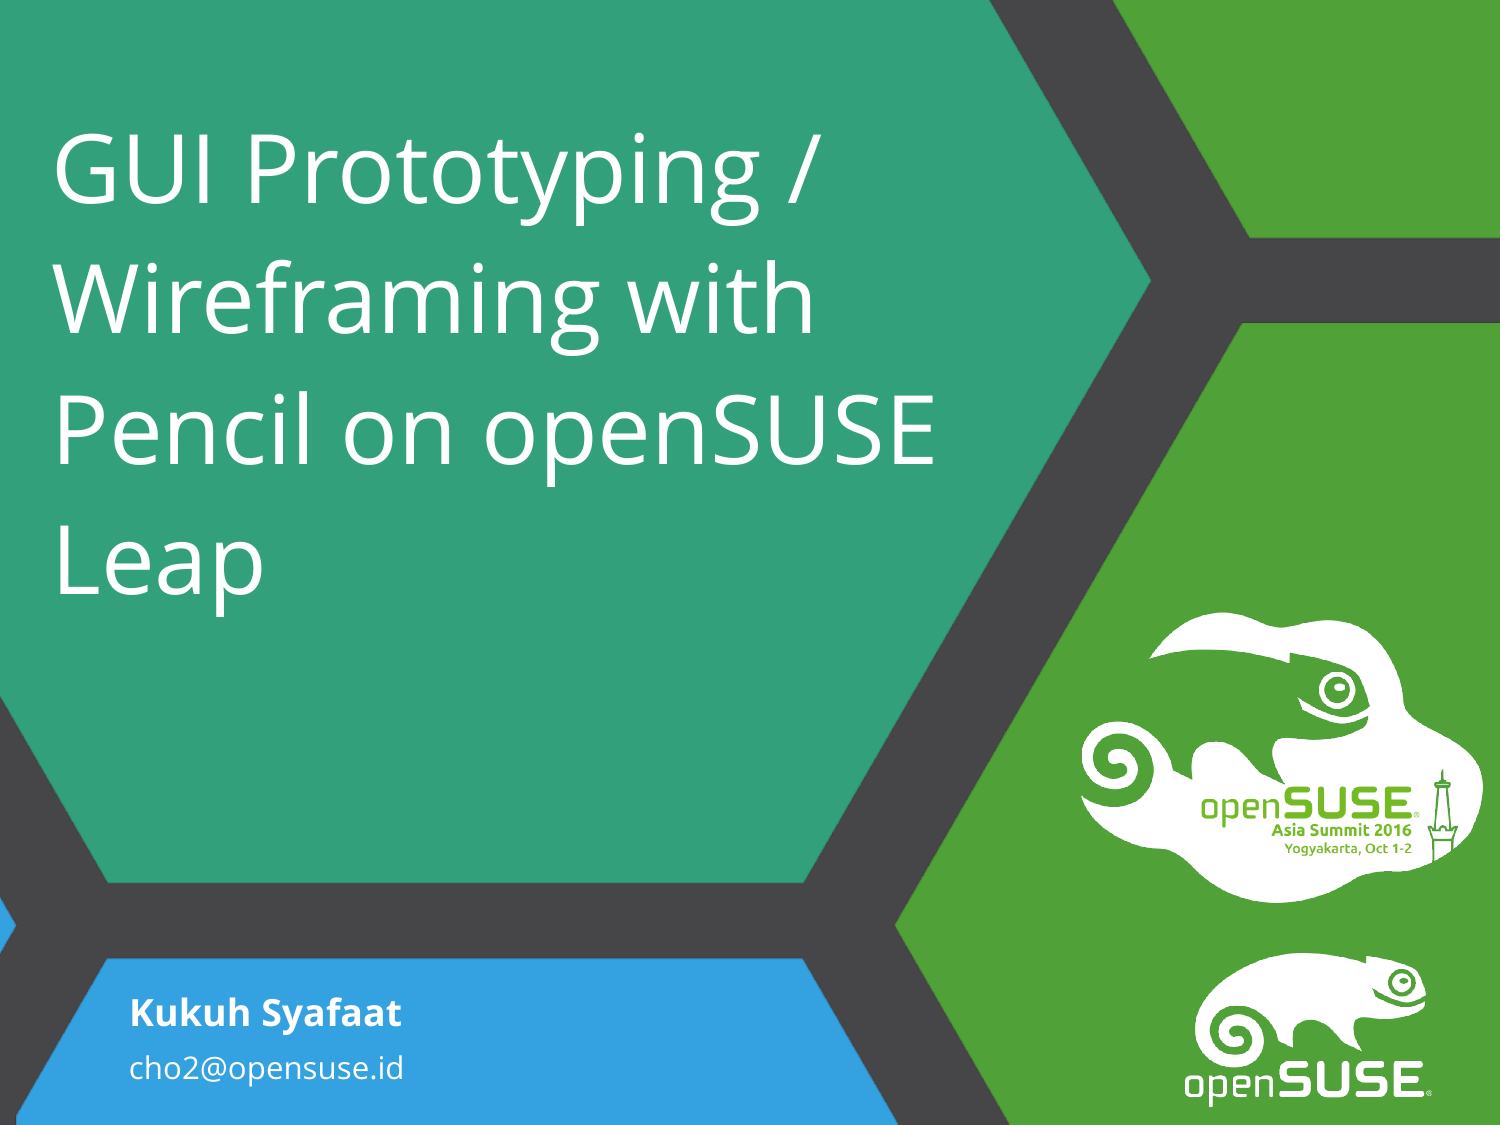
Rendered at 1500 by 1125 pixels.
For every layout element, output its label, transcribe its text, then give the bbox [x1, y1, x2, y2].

list Kukuh Syafaat cho2@opensuse.id [126, 986, 751, 1125]
picture [0, 0, 1500, 1125]
title GUI Prototyping / Wireframing with Pencil on openSUSE Leap [51, 101, 1101, 623]
